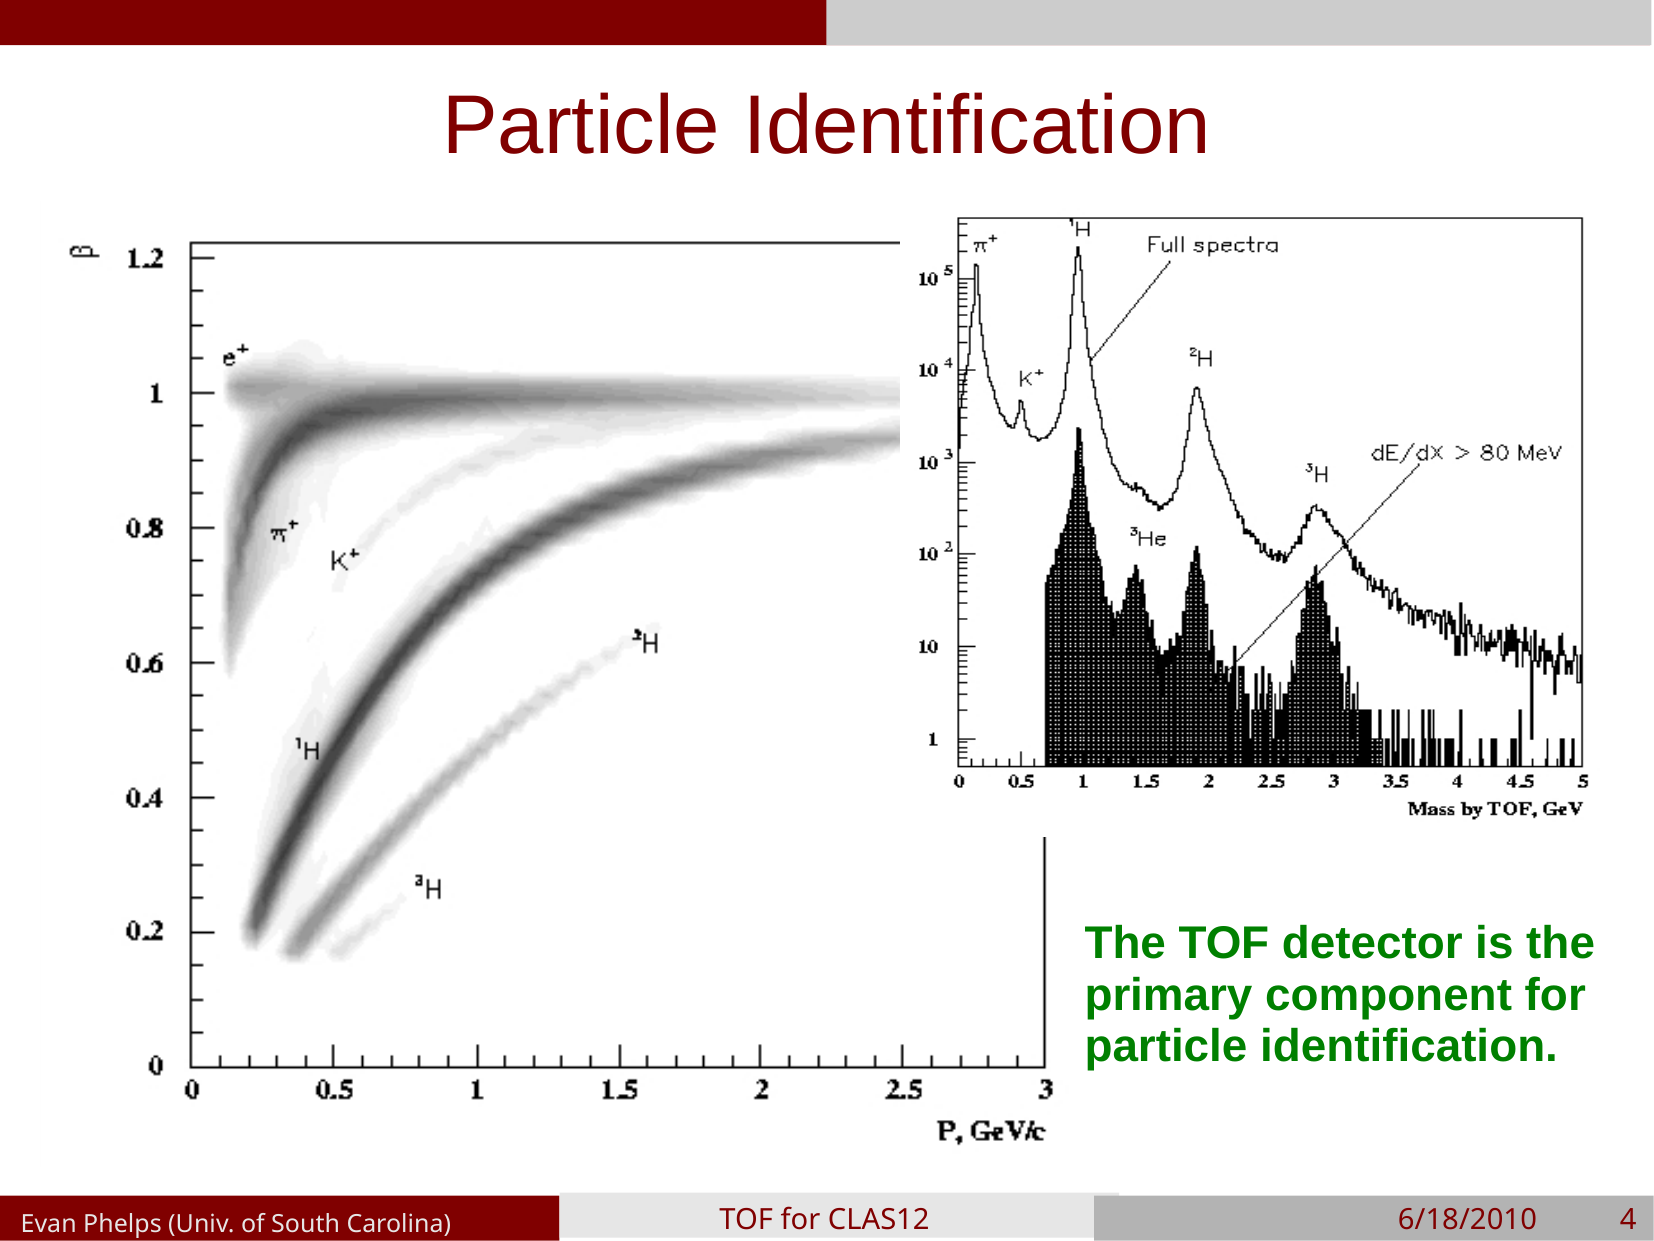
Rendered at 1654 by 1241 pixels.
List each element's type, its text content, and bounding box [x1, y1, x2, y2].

text_box The TOF detector is the primary component for particle identification. [1069, 909, 1633, 1079]
title Particle Identification [82, 62, 1571, 187]
picture [39, 201, 1608, 1167]
